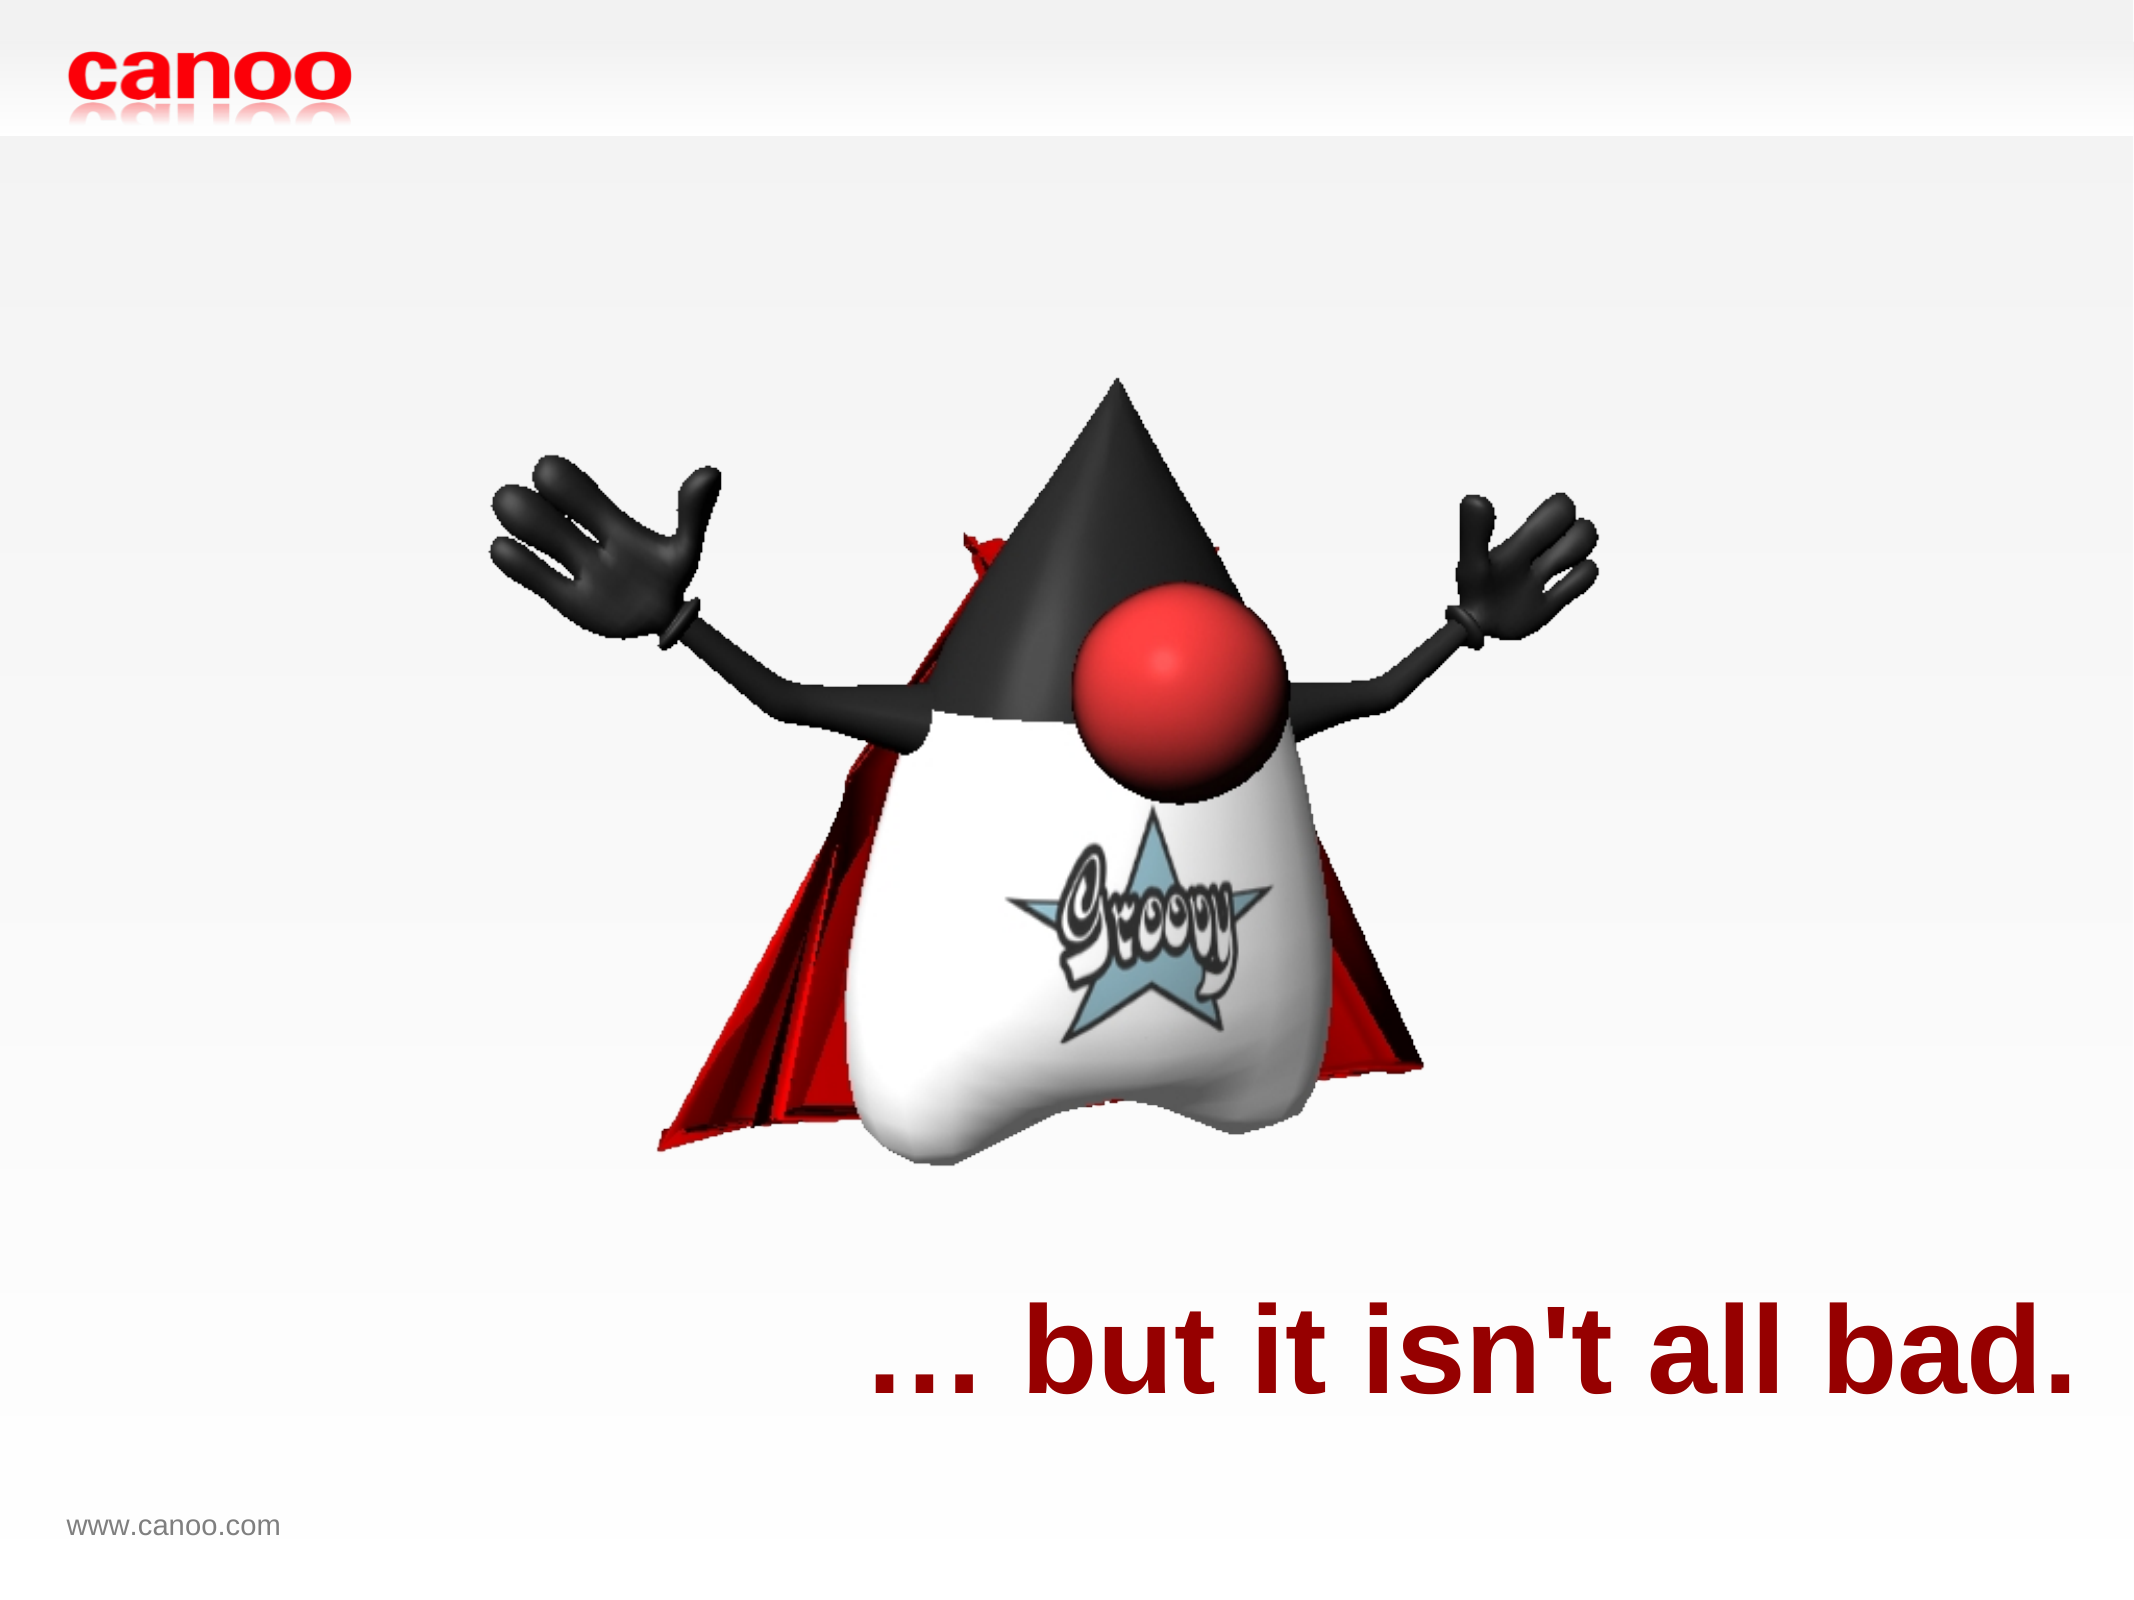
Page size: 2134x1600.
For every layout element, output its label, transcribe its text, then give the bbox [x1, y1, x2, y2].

title … but it isn't all bad. [75, 1260, 2088, 1427]
picture [65, 48, 353, 154]
picture [399, 299, 1733, 1300]
